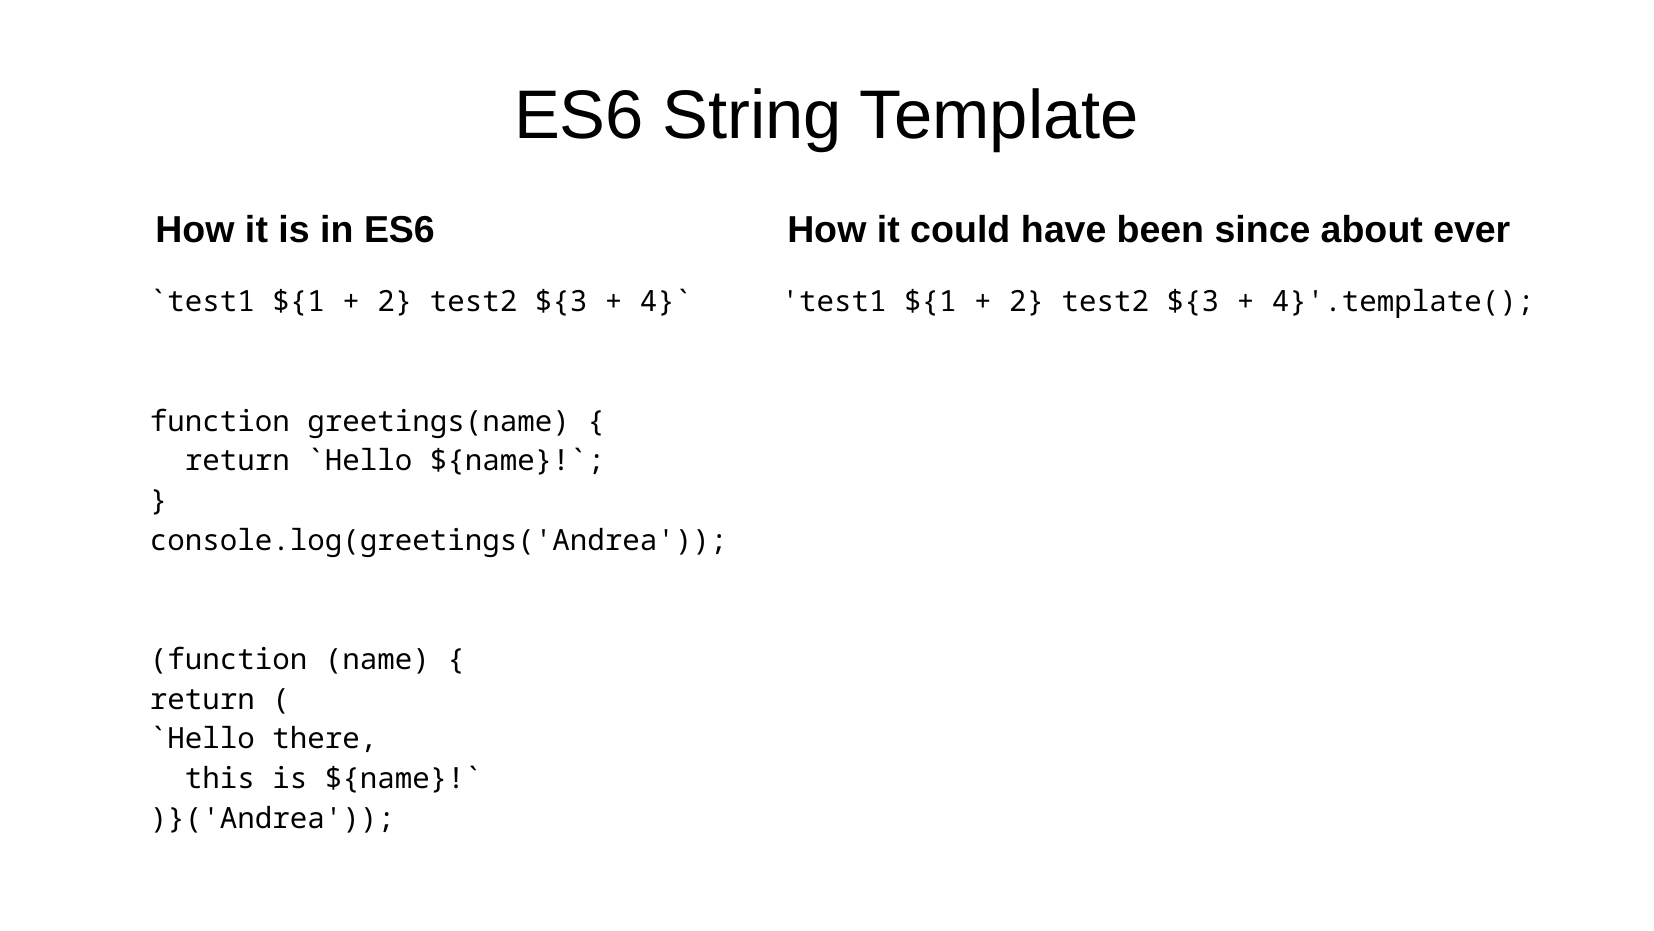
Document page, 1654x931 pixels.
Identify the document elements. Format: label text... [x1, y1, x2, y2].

text_box 'test1 ${1 + 2} test2 ${3 + 4}'.template(); [766, 273, 1576, 904]
text_box `test1 ${1 + 2} test2 ${3 + 4}` function greetings(name) { return `Hello ${name}!`; } console.log(greetings('Andrea')); (function (name) { return ( `Hello there, this is ${name}!` )}('Andrea')); html`<a href="${href}">hello</a>`; [135, 273, 760, 842]
title ES6 String Template [82, 37, 1571, 193]
text_box How it could have been since about ever [772, 200, 1526, 258]
text_box How it is in ES6 [140, 200, 451, 258]
